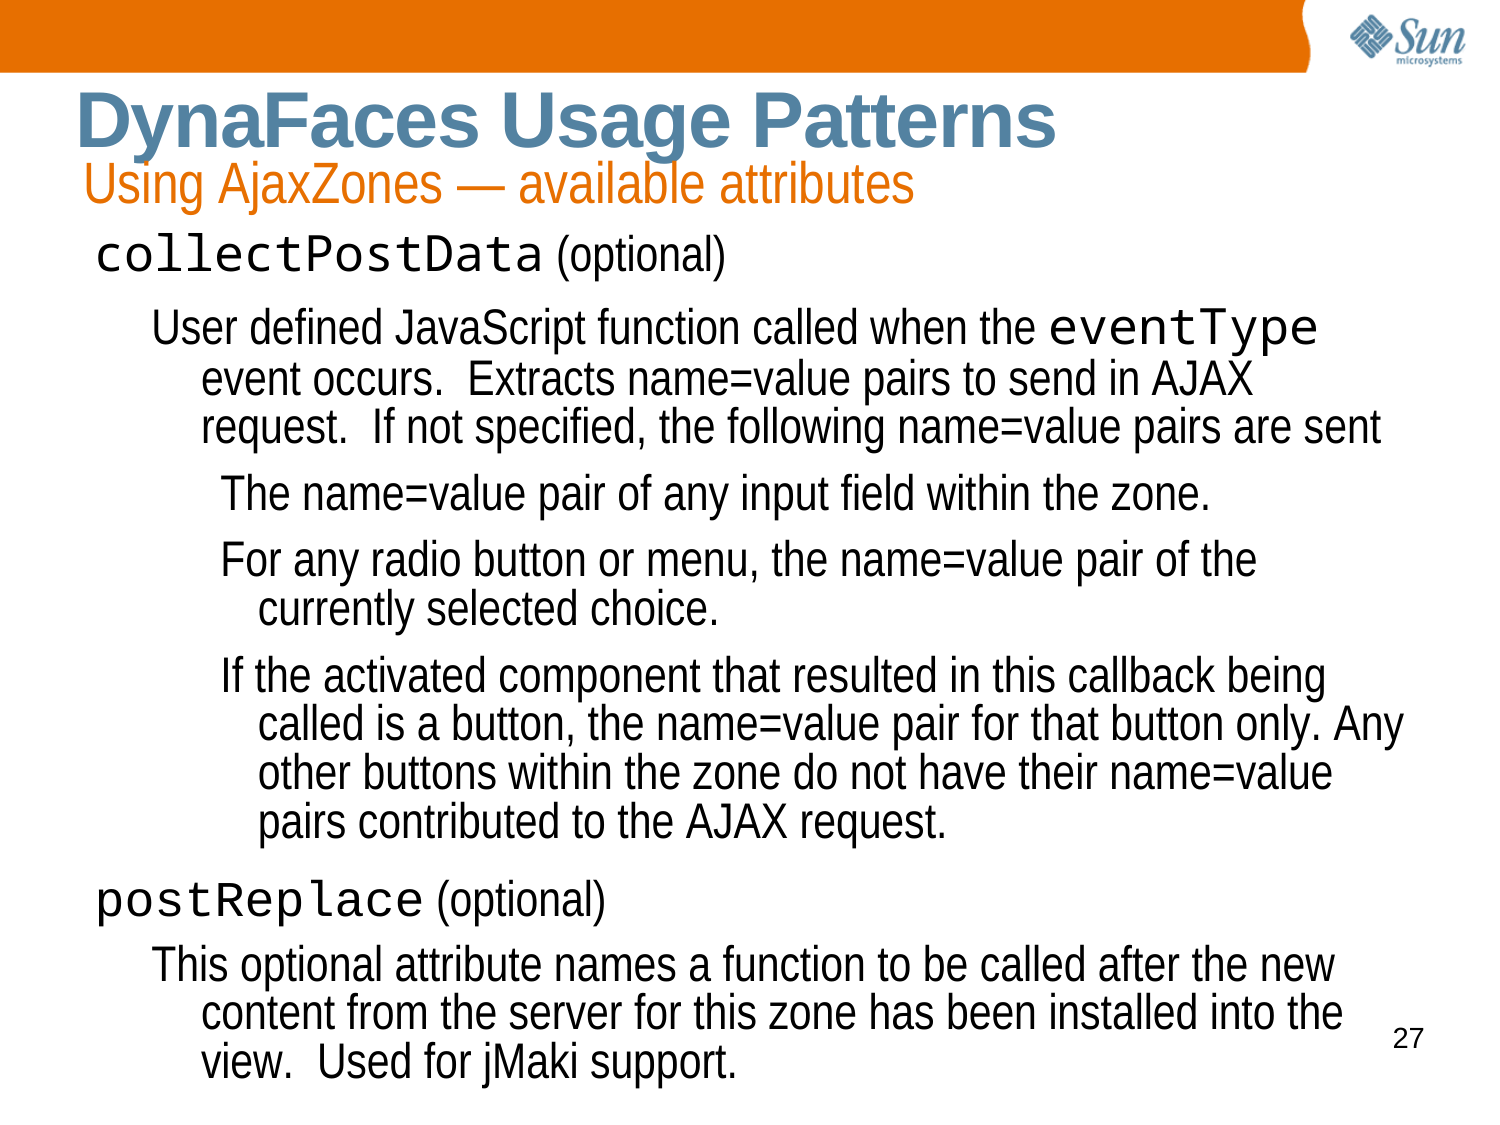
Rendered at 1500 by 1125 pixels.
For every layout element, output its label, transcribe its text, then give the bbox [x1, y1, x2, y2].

list collectPostData (optional) User defined JavaScript function called when the eventType event occurs. Extracts name=value pairs to send in AJAX request. If not specified, the following name=value pairs are sent The name=value pair of any input field within the zone. For any radio button or menu, the name=value pair of the currently selected choice. If the activated component that resulted in this callback being called is a button, the name=value pair for that button only. Any other buttons within the zone do not have their name=value pairs contributed to the AJAX request. postReplace (optional) This optional attribute names a function to be called after the new content from the server for this zone has been installed into the view. Used for jMaki support. [75, 224, 1412, 1089]
text_box Using AjaxZones — available attributes [83, 157, 1351, 224]
picture [0, 0, 1500, 75]
title DynaFaces Usage Patterns [75, 83, 1437, 188]
